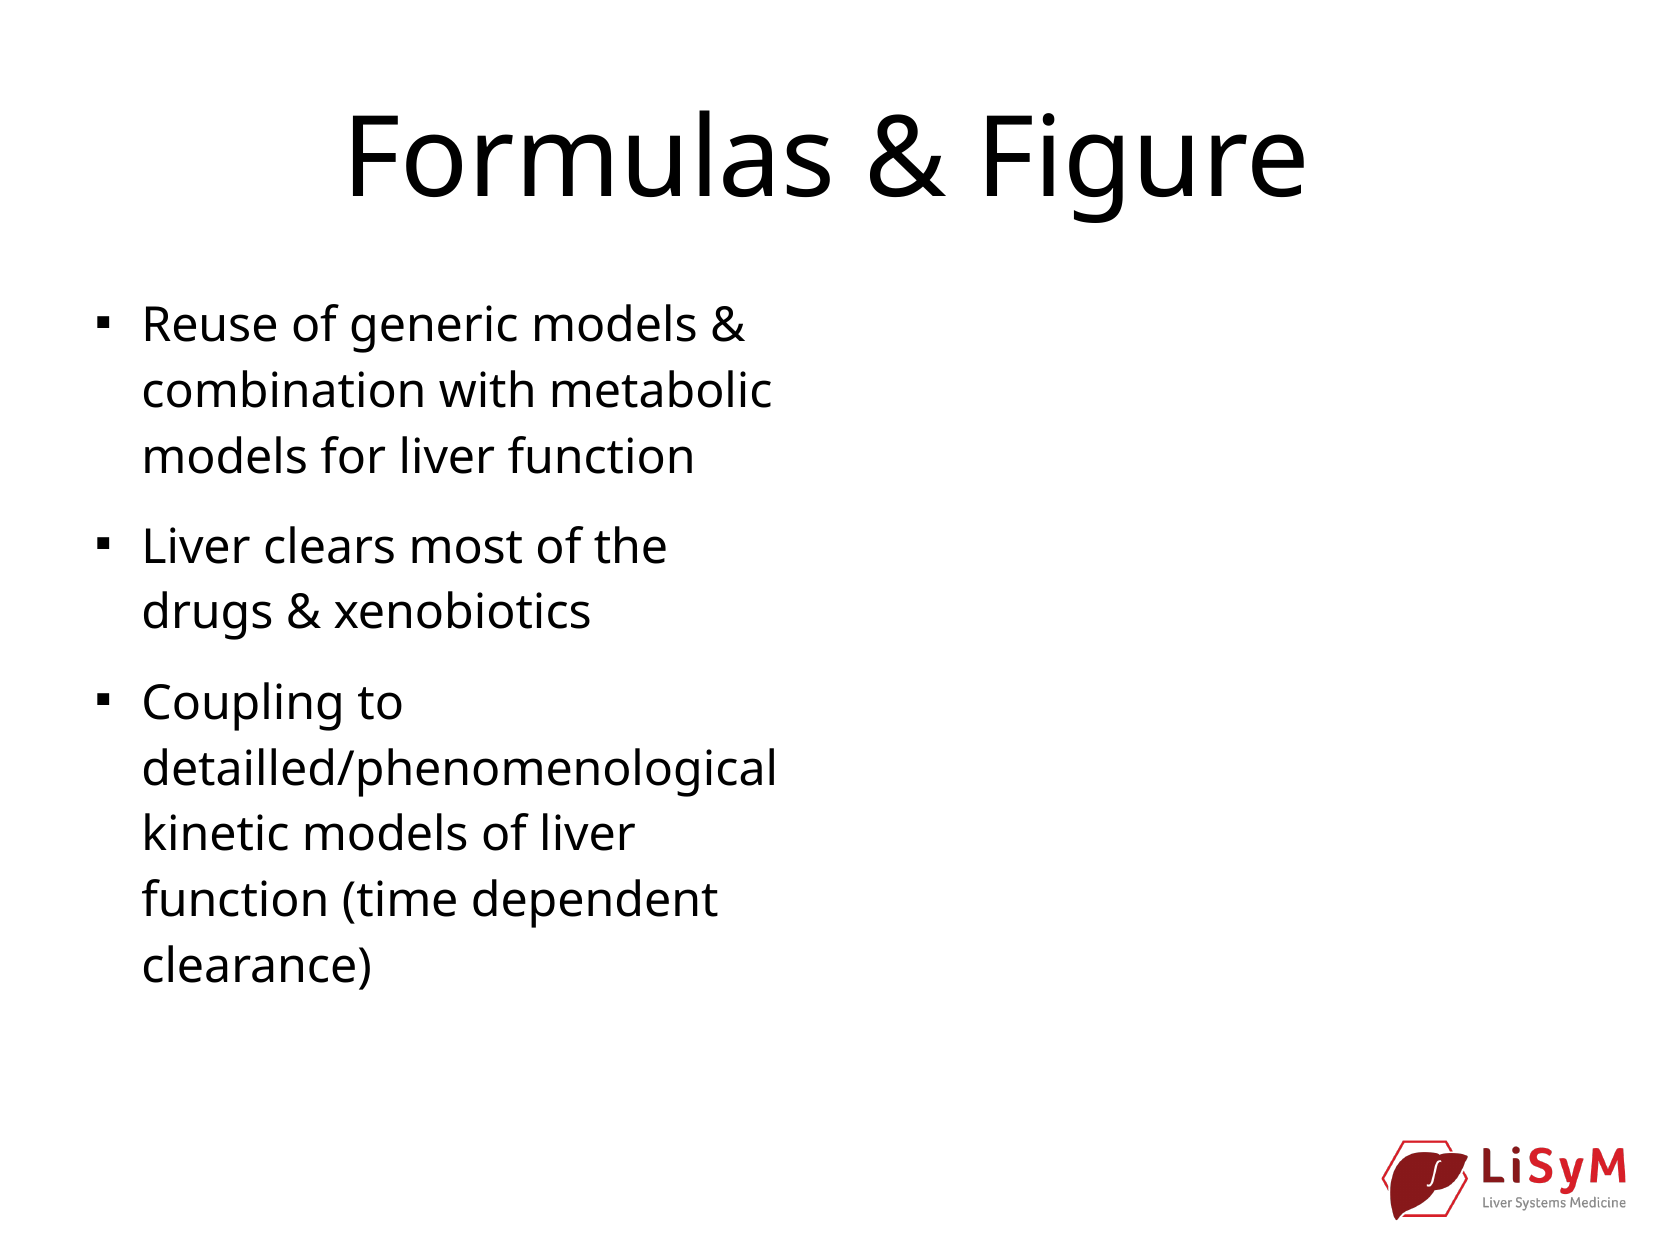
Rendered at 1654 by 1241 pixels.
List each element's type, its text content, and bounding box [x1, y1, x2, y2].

list Reuse of generic models & combination with metabolic models for liver function Liver clears most of the drugs & xenobiotics Coupling to detailled/phenomenological kinetic models of liver function (time dependent clearance) [82, 290, 796, 1010]
title Formulas & Figure [82, 49, 1571, 257]
picture [1380, 1139, 1627, 1222]
